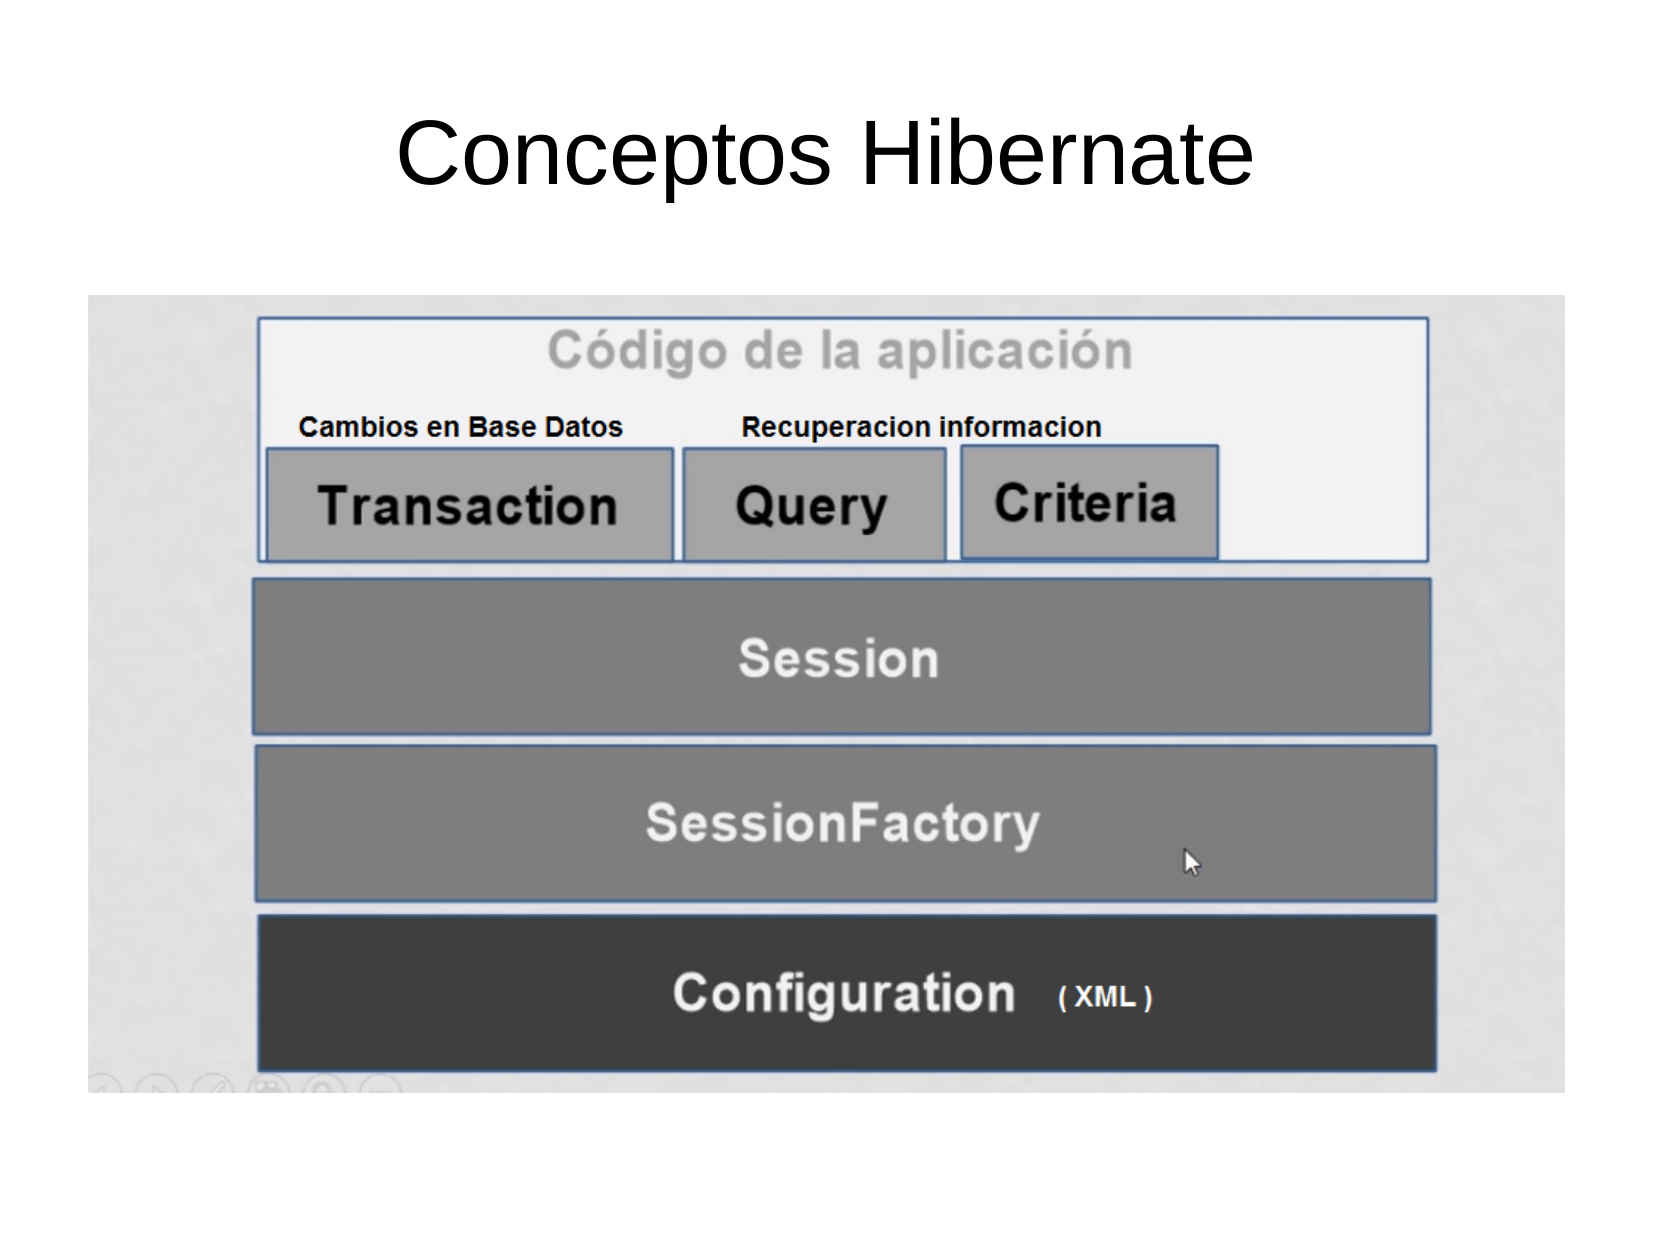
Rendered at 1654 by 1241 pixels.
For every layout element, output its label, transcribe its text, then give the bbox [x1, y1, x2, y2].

picture [88, 295, 1565, 1093]
title Conceptos Hibernate [82, 49, 1571, 257]
